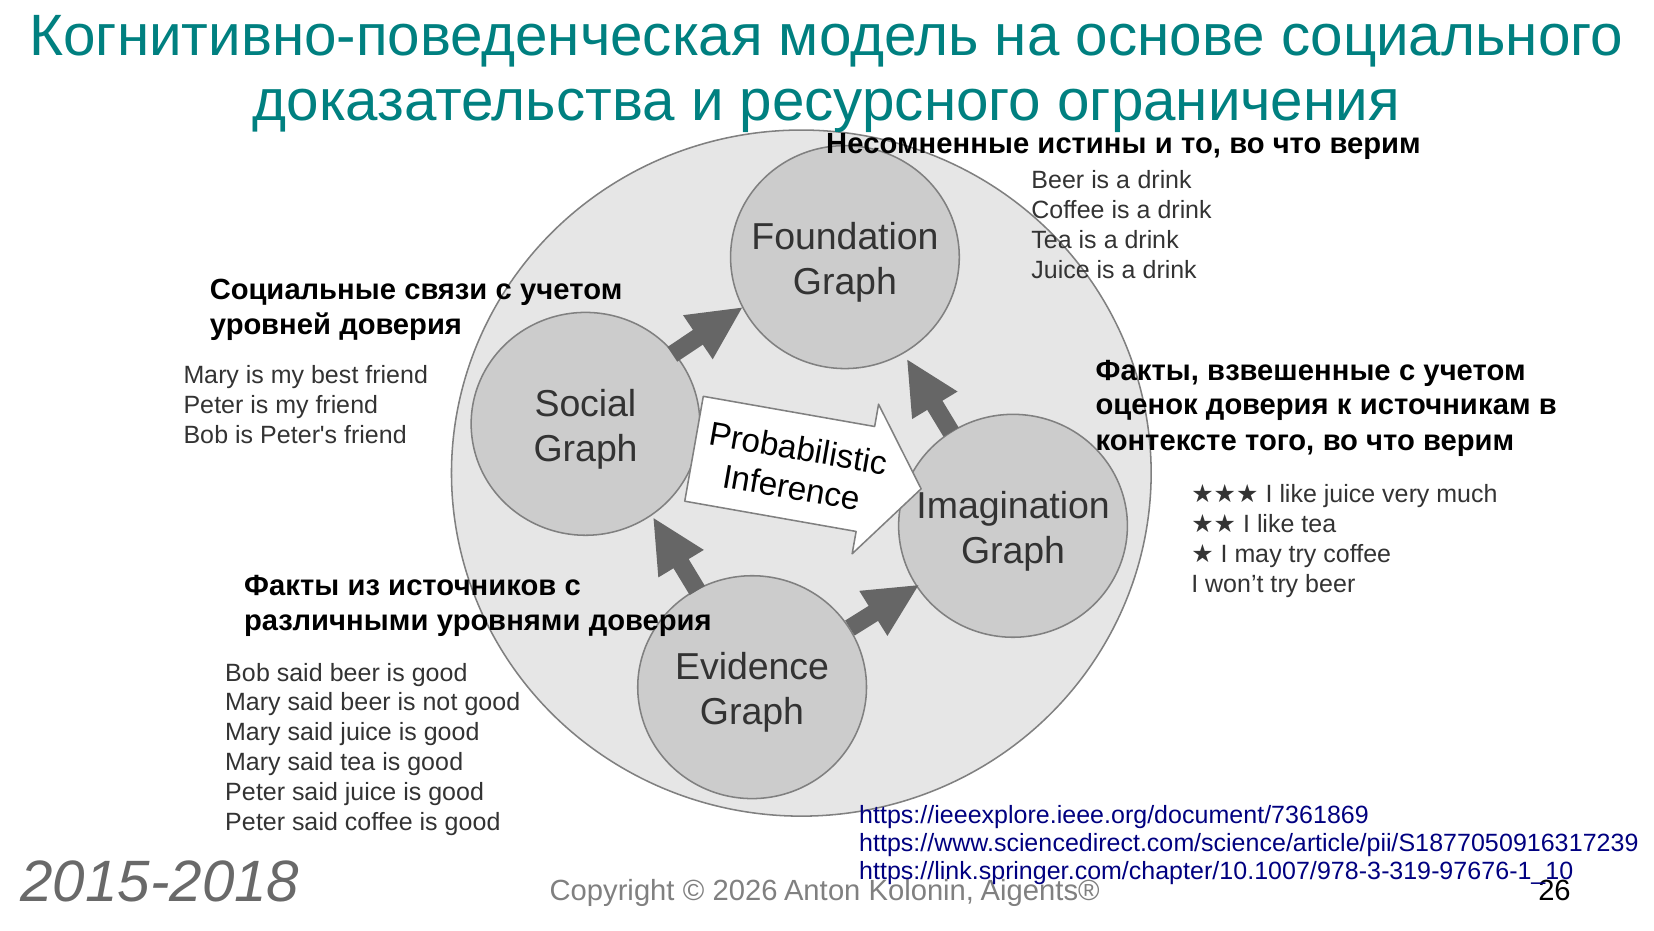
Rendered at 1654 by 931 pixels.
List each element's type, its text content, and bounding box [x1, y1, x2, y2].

text_box Несомненные истины и то, во что верим [834, 134, 1414, 173]
text_box Социальные связи с учетом уровней доверия [195, 262, 633, 336]
text_box Social Graph [471, 322, 700, 536]
text_box Beer is a drink Coffee is a drink Tea is a drink Juice is a drink [1016, 173, 1265, 293]
text_box Foundation Graph [730, 146, 960, 369]
text_box [453, 336, 915, 628]
text_box https://ieeexplore.ieee.org/document/7361869 https://www.sciencedirect.com/science/article/pii/S1877050916317239 https://link.springer.com/chapter/10.1007/978-3-319-97676-1_10 [844, 793, 1654, 893]
text_box [680, 173, 1126, 470]
text_box [656, 454, 1152, 817]
text_box Факты, взвешенные с учетом оценок доверия к источникам в контексте того, во что верим [1080, 343, 1598, 454]
text_box Mary is my best friend Peter is my friend Bob is Peter's friend [168, 320, 464, 513]
text_box Факты из источников с различными уровнями доверия [229, 558, 650, 641]
text_box [496, 641, 647, 648]
text_box Bob said beer is good Mary said beer is not good Mary said juice is good Mary said tea is good Peter said juice is good Peter said coffee is good [210, 648, 656, 865]
text_box [525, 134, 828, 345]
text_box 2015-2018 [5, 841, 315, 922]
text_box ★★★ I like juice very much ★★ I like tea ★ I may try coffee I won’t try beer [1176, 470, 1547, 675]
text_box Probabilistic Inference [684, 396, 922, 554]
text_box Когнитивно-поведенческая модель на основе социального доказательства и ресурсного ограничения [0, 2, 1654, 134]
text_box Evidence Graph [645, 575, 867, 799]
text_box Imagination Graph [898, 414, 1128, 638]
